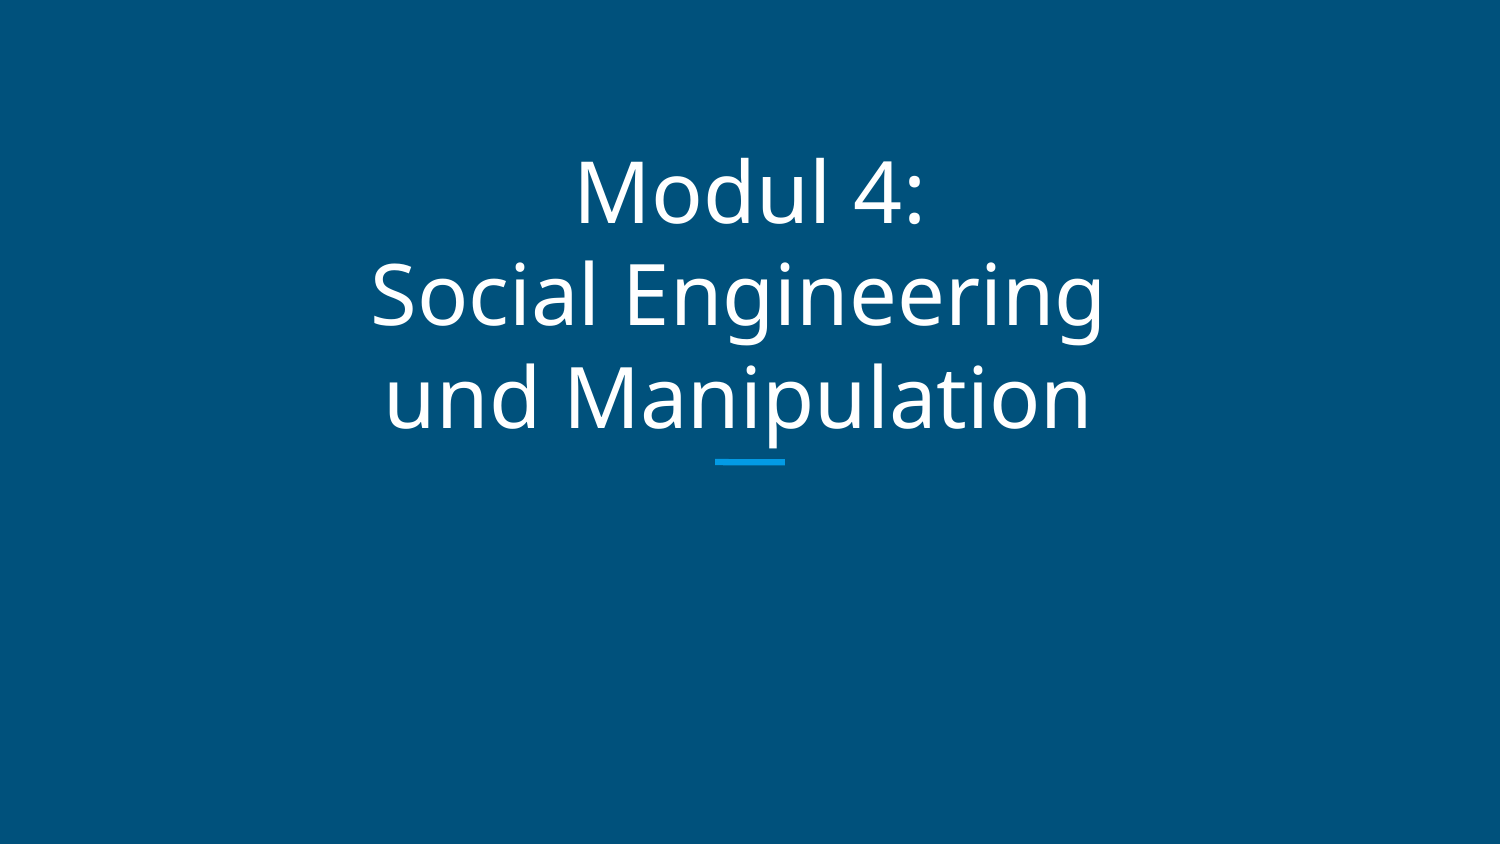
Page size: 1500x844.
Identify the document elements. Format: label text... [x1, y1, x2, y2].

title Modul 4: Social Engineering und Manipulation [0, 122, 1500, 461]
